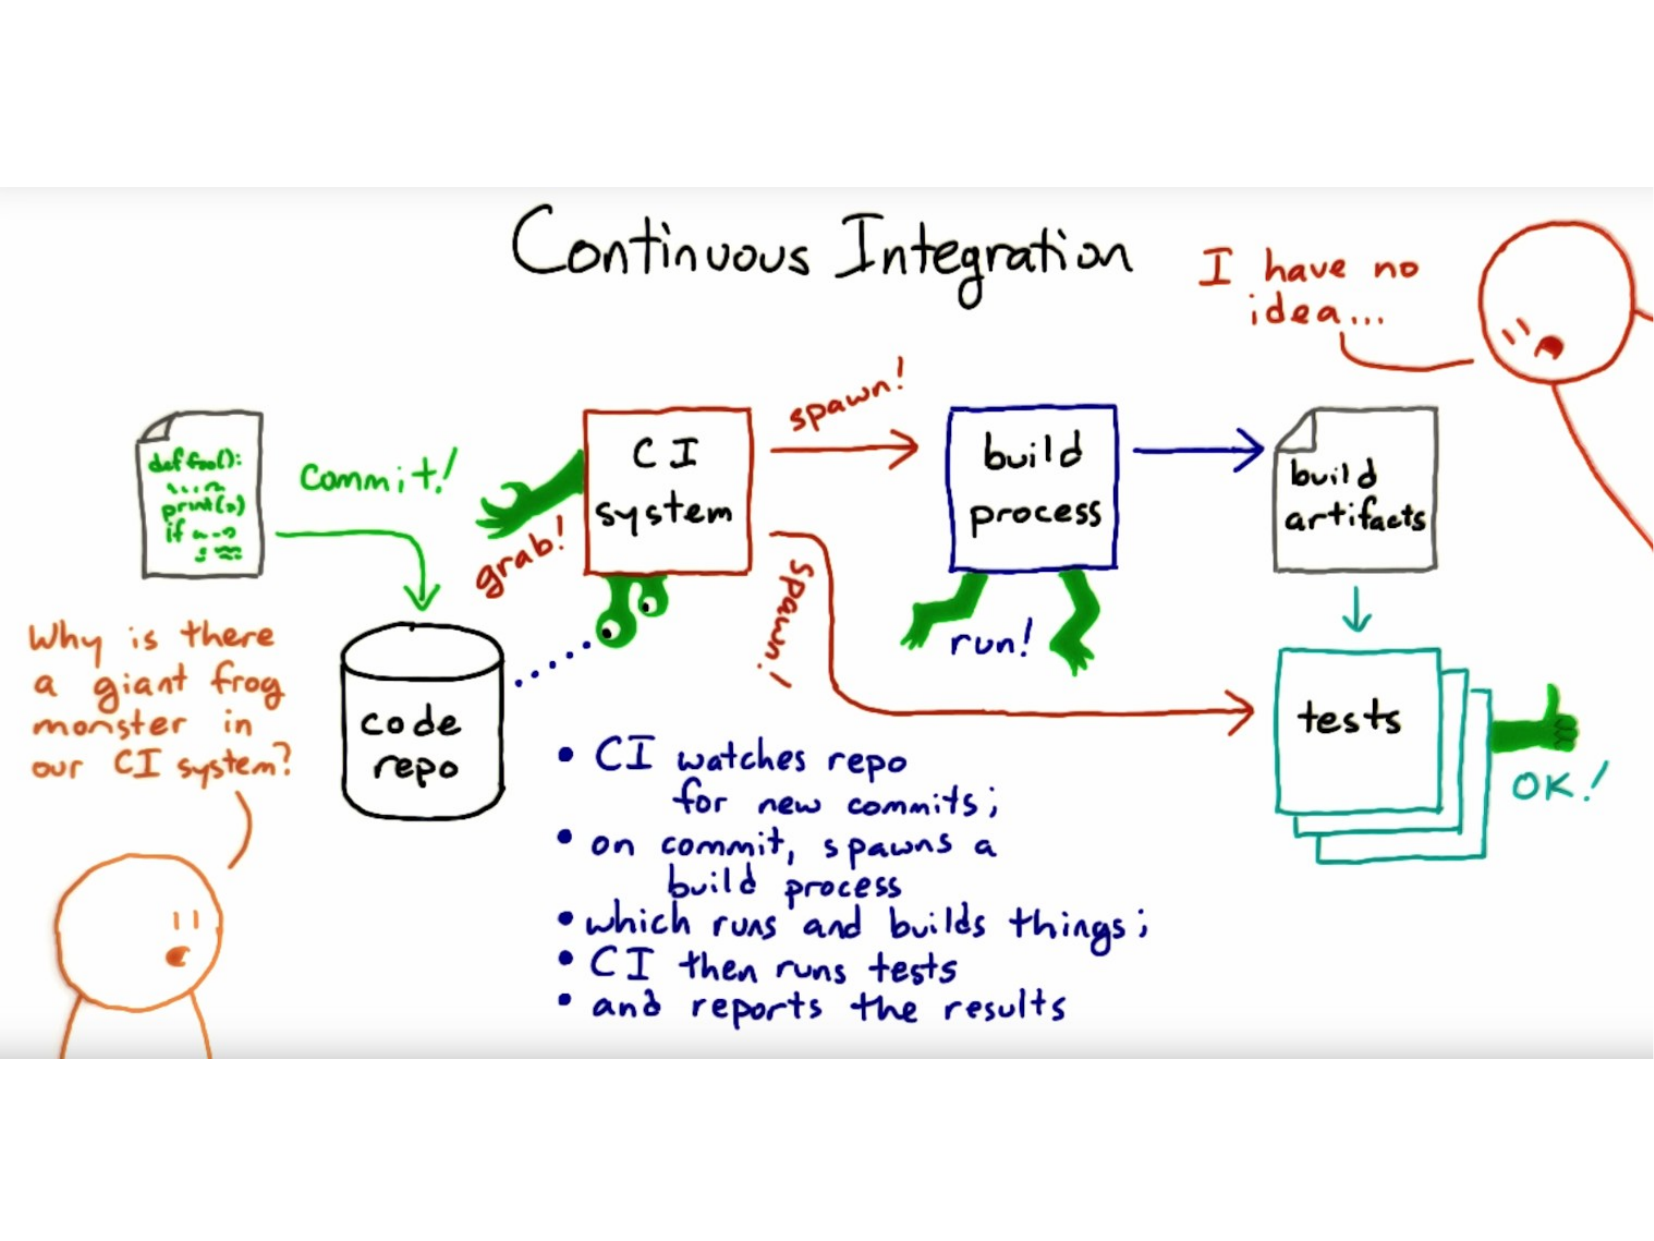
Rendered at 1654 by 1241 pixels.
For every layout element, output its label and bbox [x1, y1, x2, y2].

picture [0, 187, 1654, 1059]
